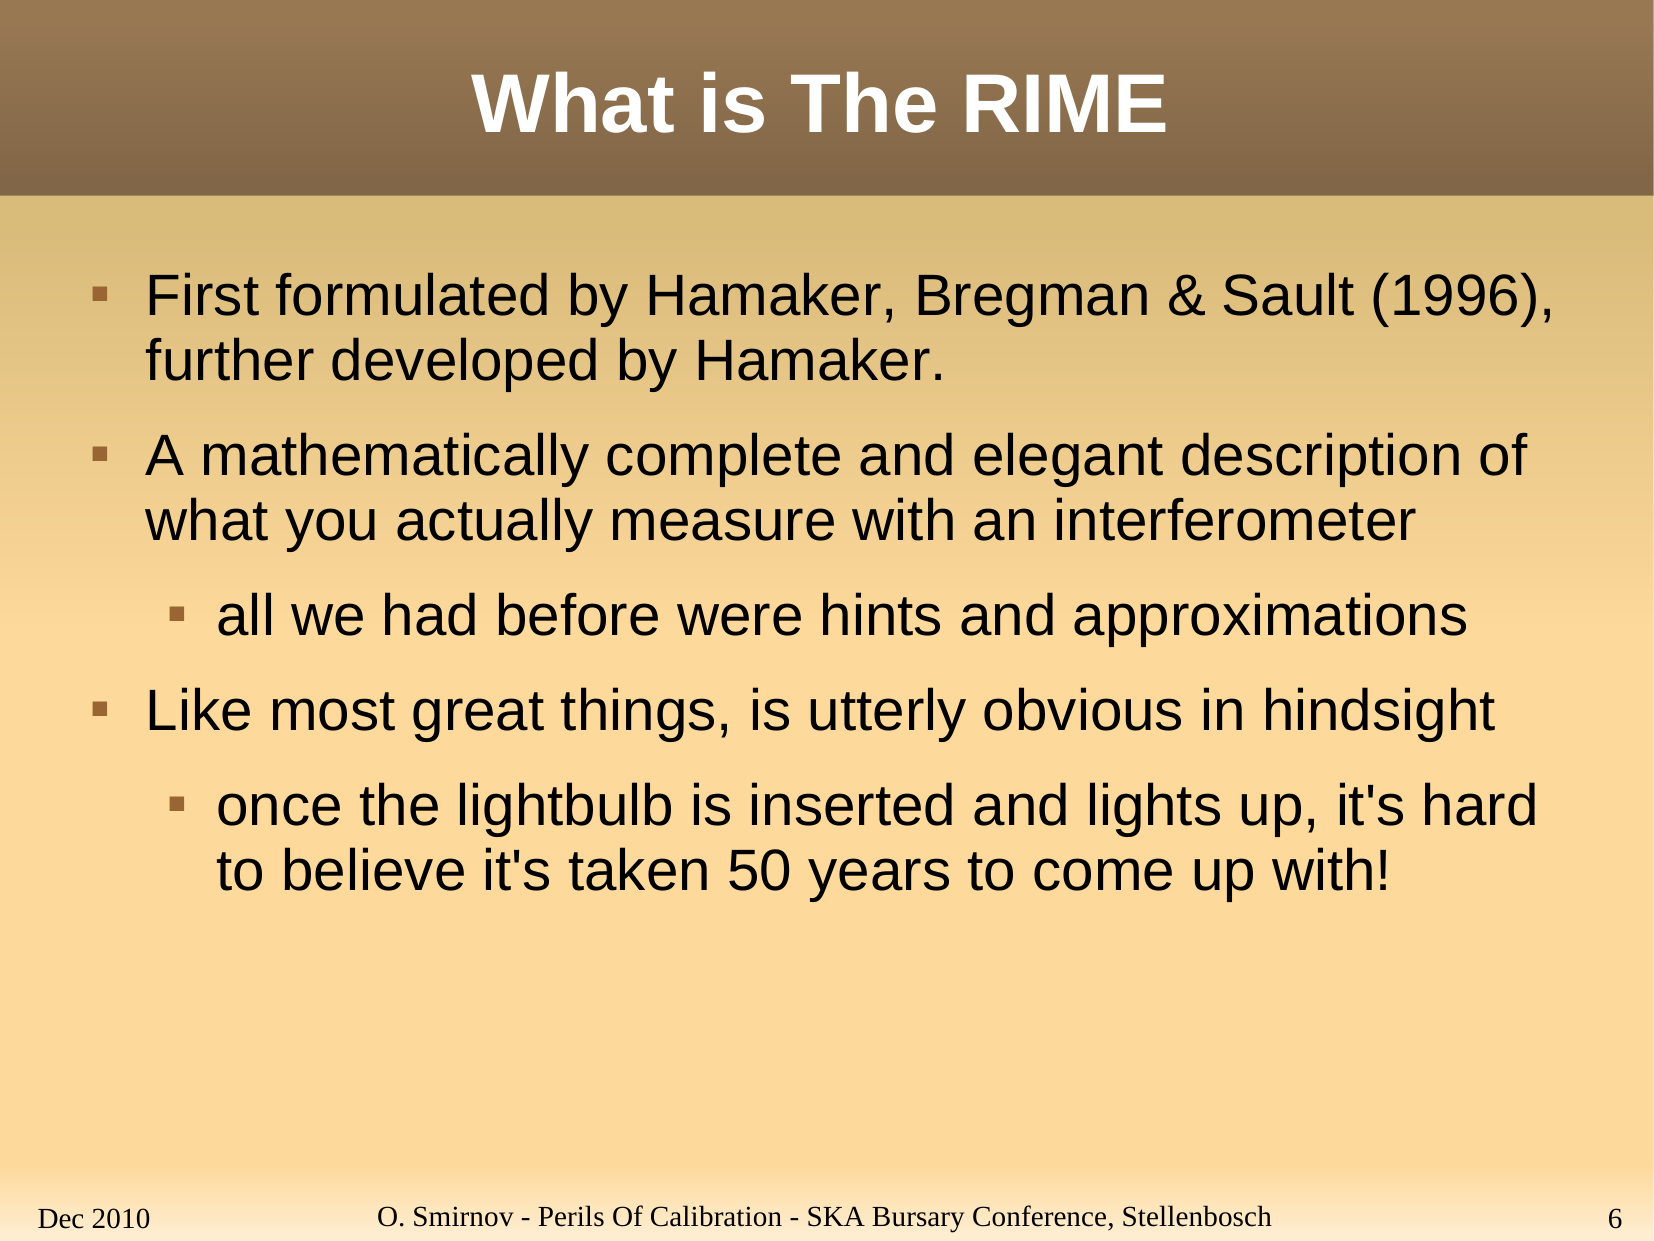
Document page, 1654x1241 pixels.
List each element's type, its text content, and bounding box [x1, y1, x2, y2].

title What is The RIME [76, 0, 1565, 208]
list First formulated by Hamaker, Bregman & Sault (1996), further developed by Hamaker. A mathematically complete and elegant description of what you actually measure with an interferometer all we had before were hints and approximations Like most great things, is utterly obvious in hindsight once the lightbulb is inserted and lights up, it's hard to believe it's taken 50 years to come up with! [75, 262, 1564, 1082]
picture [0, 0, 1654, 1241]
